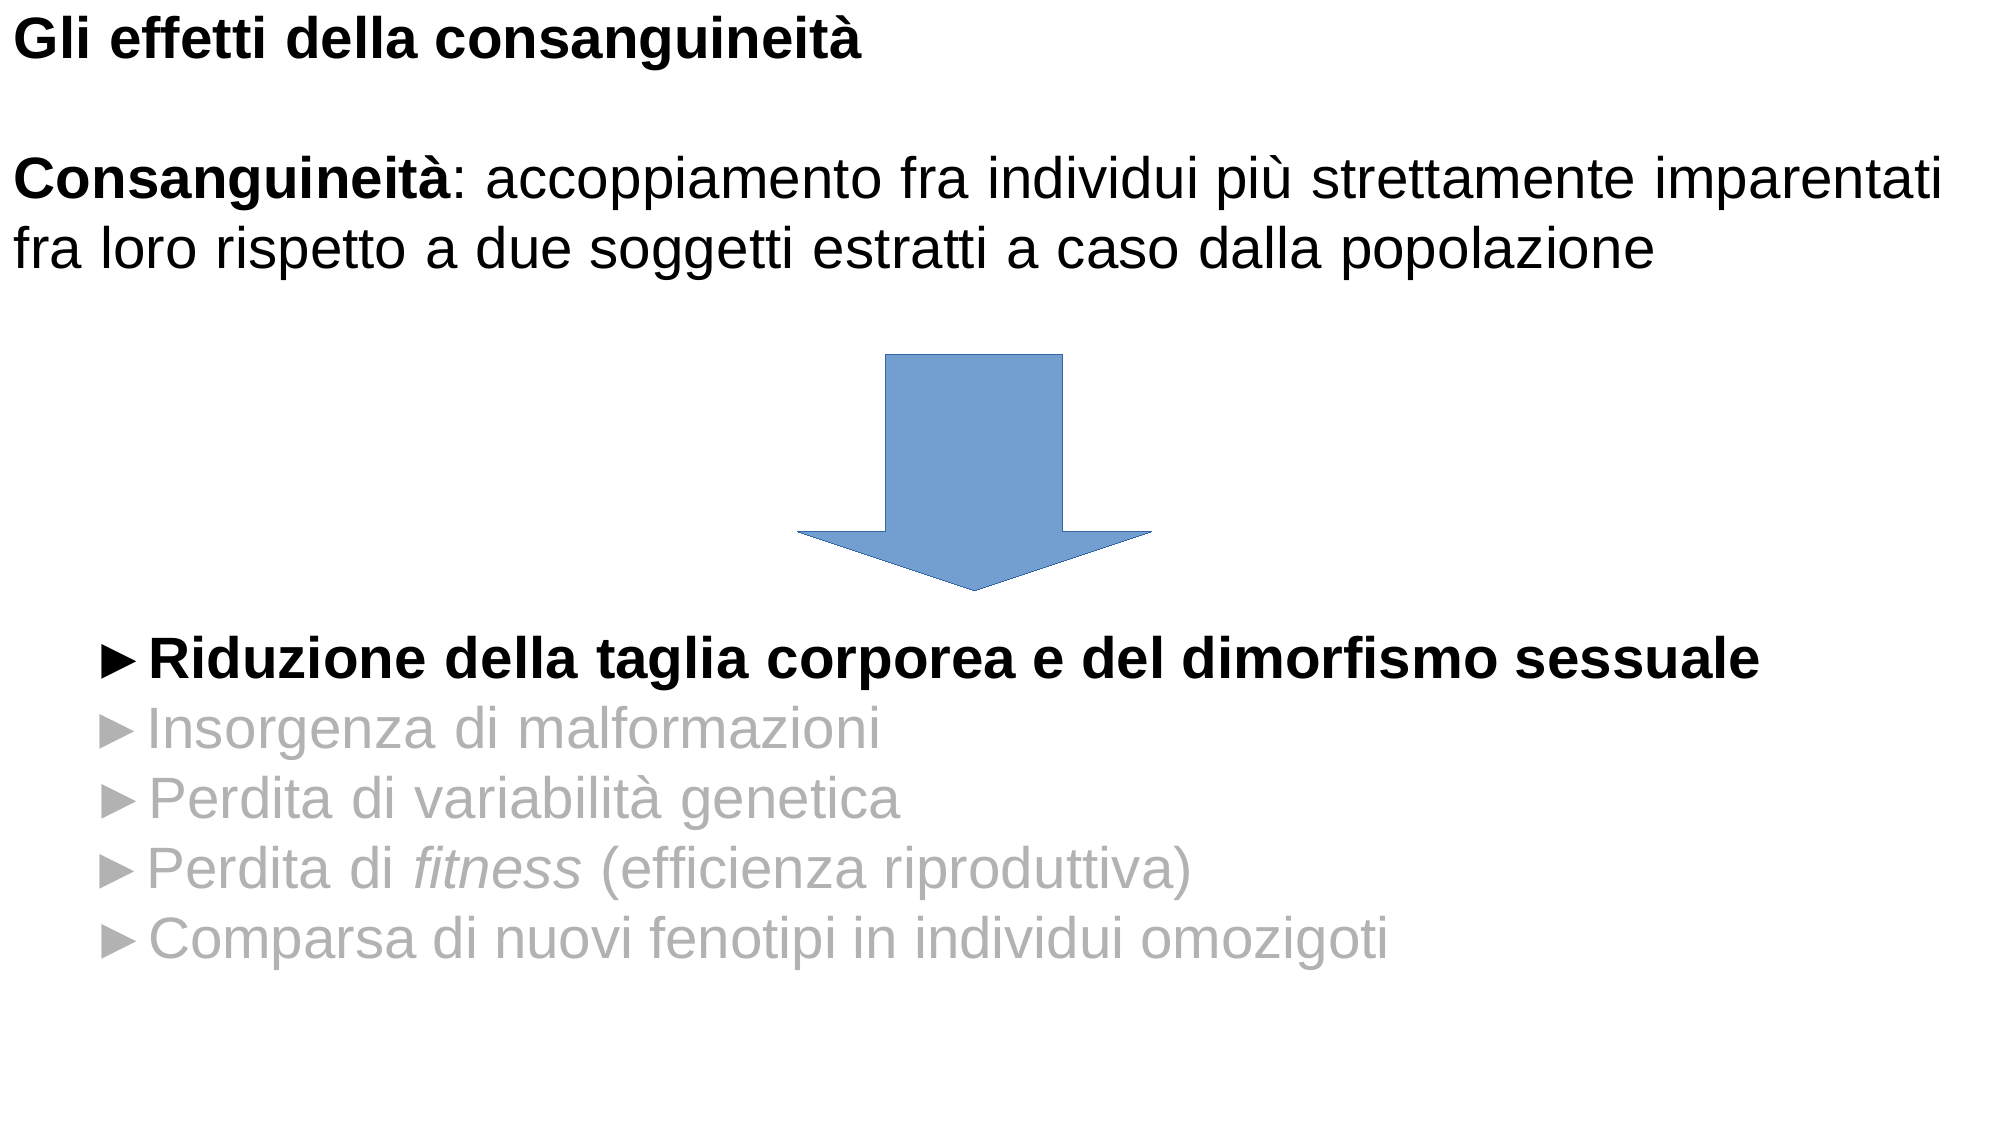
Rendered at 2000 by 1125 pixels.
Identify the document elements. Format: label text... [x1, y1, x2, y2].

text_box [797, 354, 1152, 591]
text_box ►Riduzione della taglia corporea e del dimorfismo sessuale ►Insorgenza di malformazioni ►Perdita di variabilità genetica ►Perdita di fitness (efficienza riproduttiva) ►Comparsa di nuovi fenotipi in individui omozigoti [88, 620, 1999, 1010]
text_box Gli effetti della consanguineità Consanguineità: accoppiamento fra individui più strettamente imparentati fra loro rispetto a due soggetti estratti a caso dalla popolazione [11, 0, 2000, 281]
